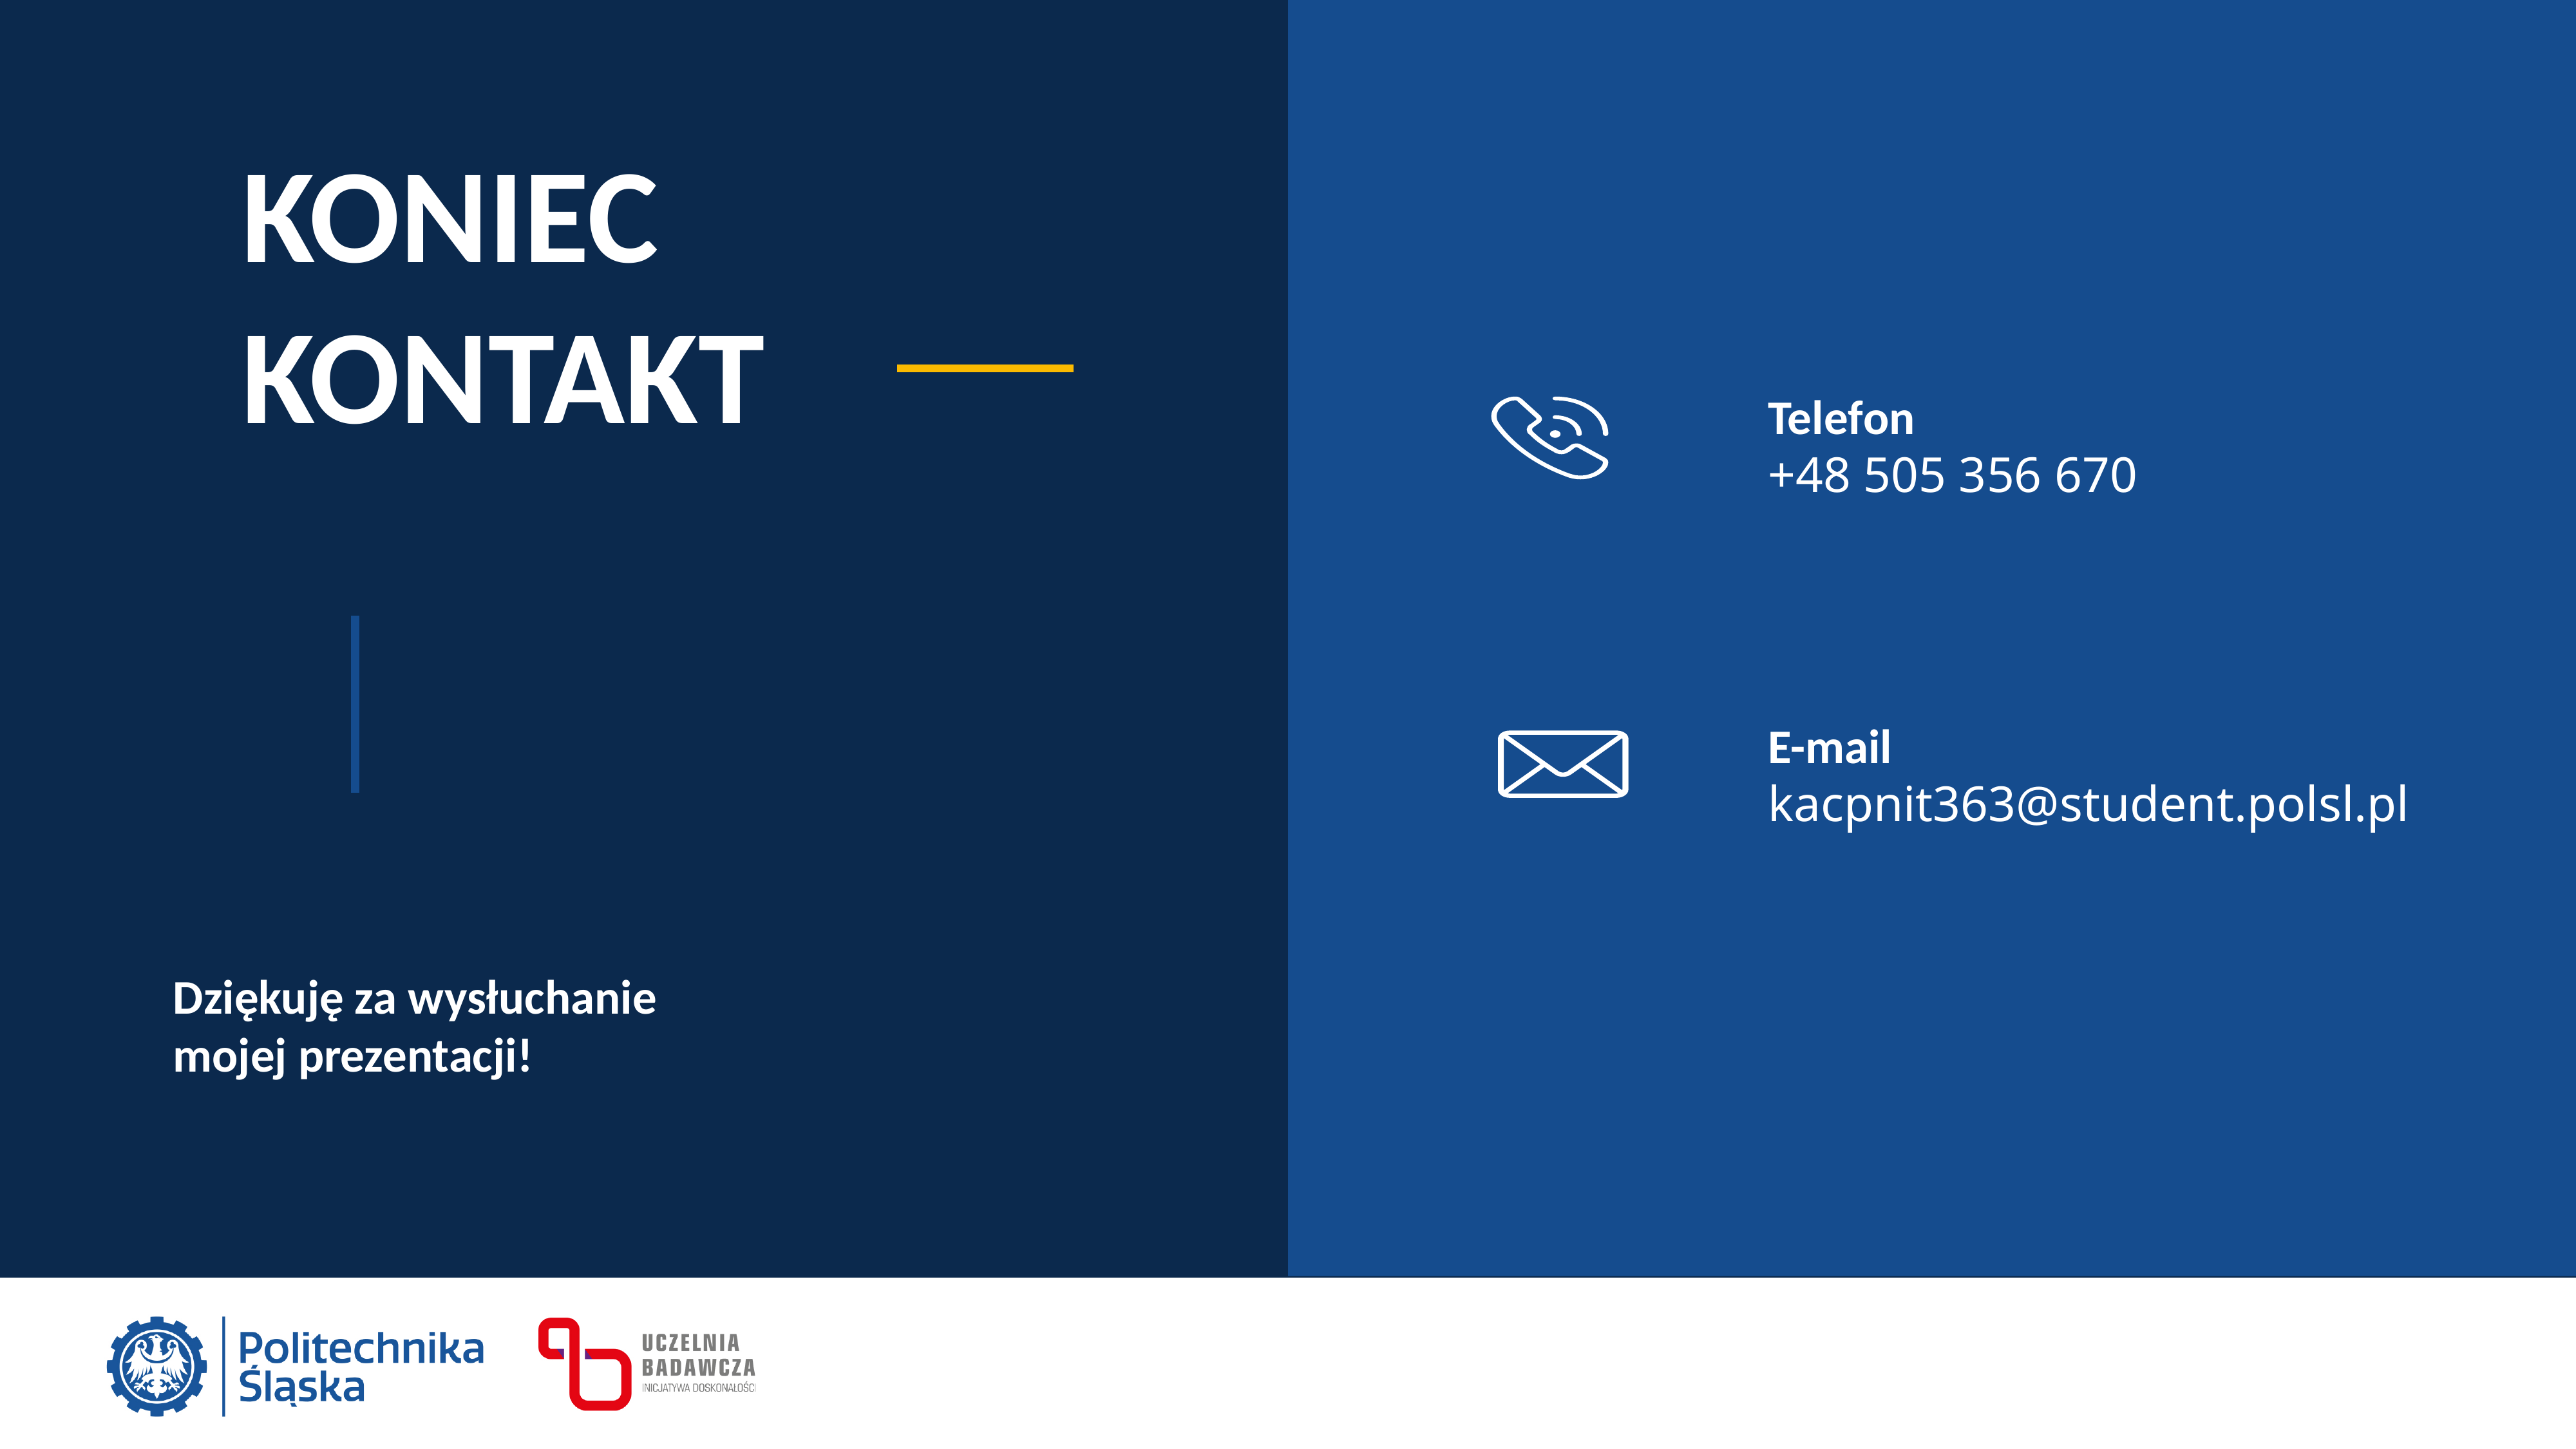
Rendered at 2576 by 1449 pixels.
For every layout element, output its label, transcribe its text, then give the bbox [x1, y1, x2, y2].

text_box Telefon [1768, 386, 2439, 444]
picture [0, 0, 2576, 1449]
text_box kacpnit363@student.polsl.pl [2255, 799, 2269, 818]
text_box [1288, 0, 2576, 1276]
text_box kacpnit363@student.polsl.pl [2375, 799, 2389, 818]
text_box Dziękuję za wysłuchanie mojej prezentacji! [173, 965, 773, 1082]
text_box +48 505 356 670 [1768, 444, 2439, 502]
text_box kacpnit363@student.polsl.pl [1768, 773, 2439, 831]
text_box kacpnit363@student.polsl.pl [1852, 799, 1866, 818]
text_box Koniec Kontakt [242, 128, 1187, 612]
text_box E-mail [1768, 715, 2439, 773]
